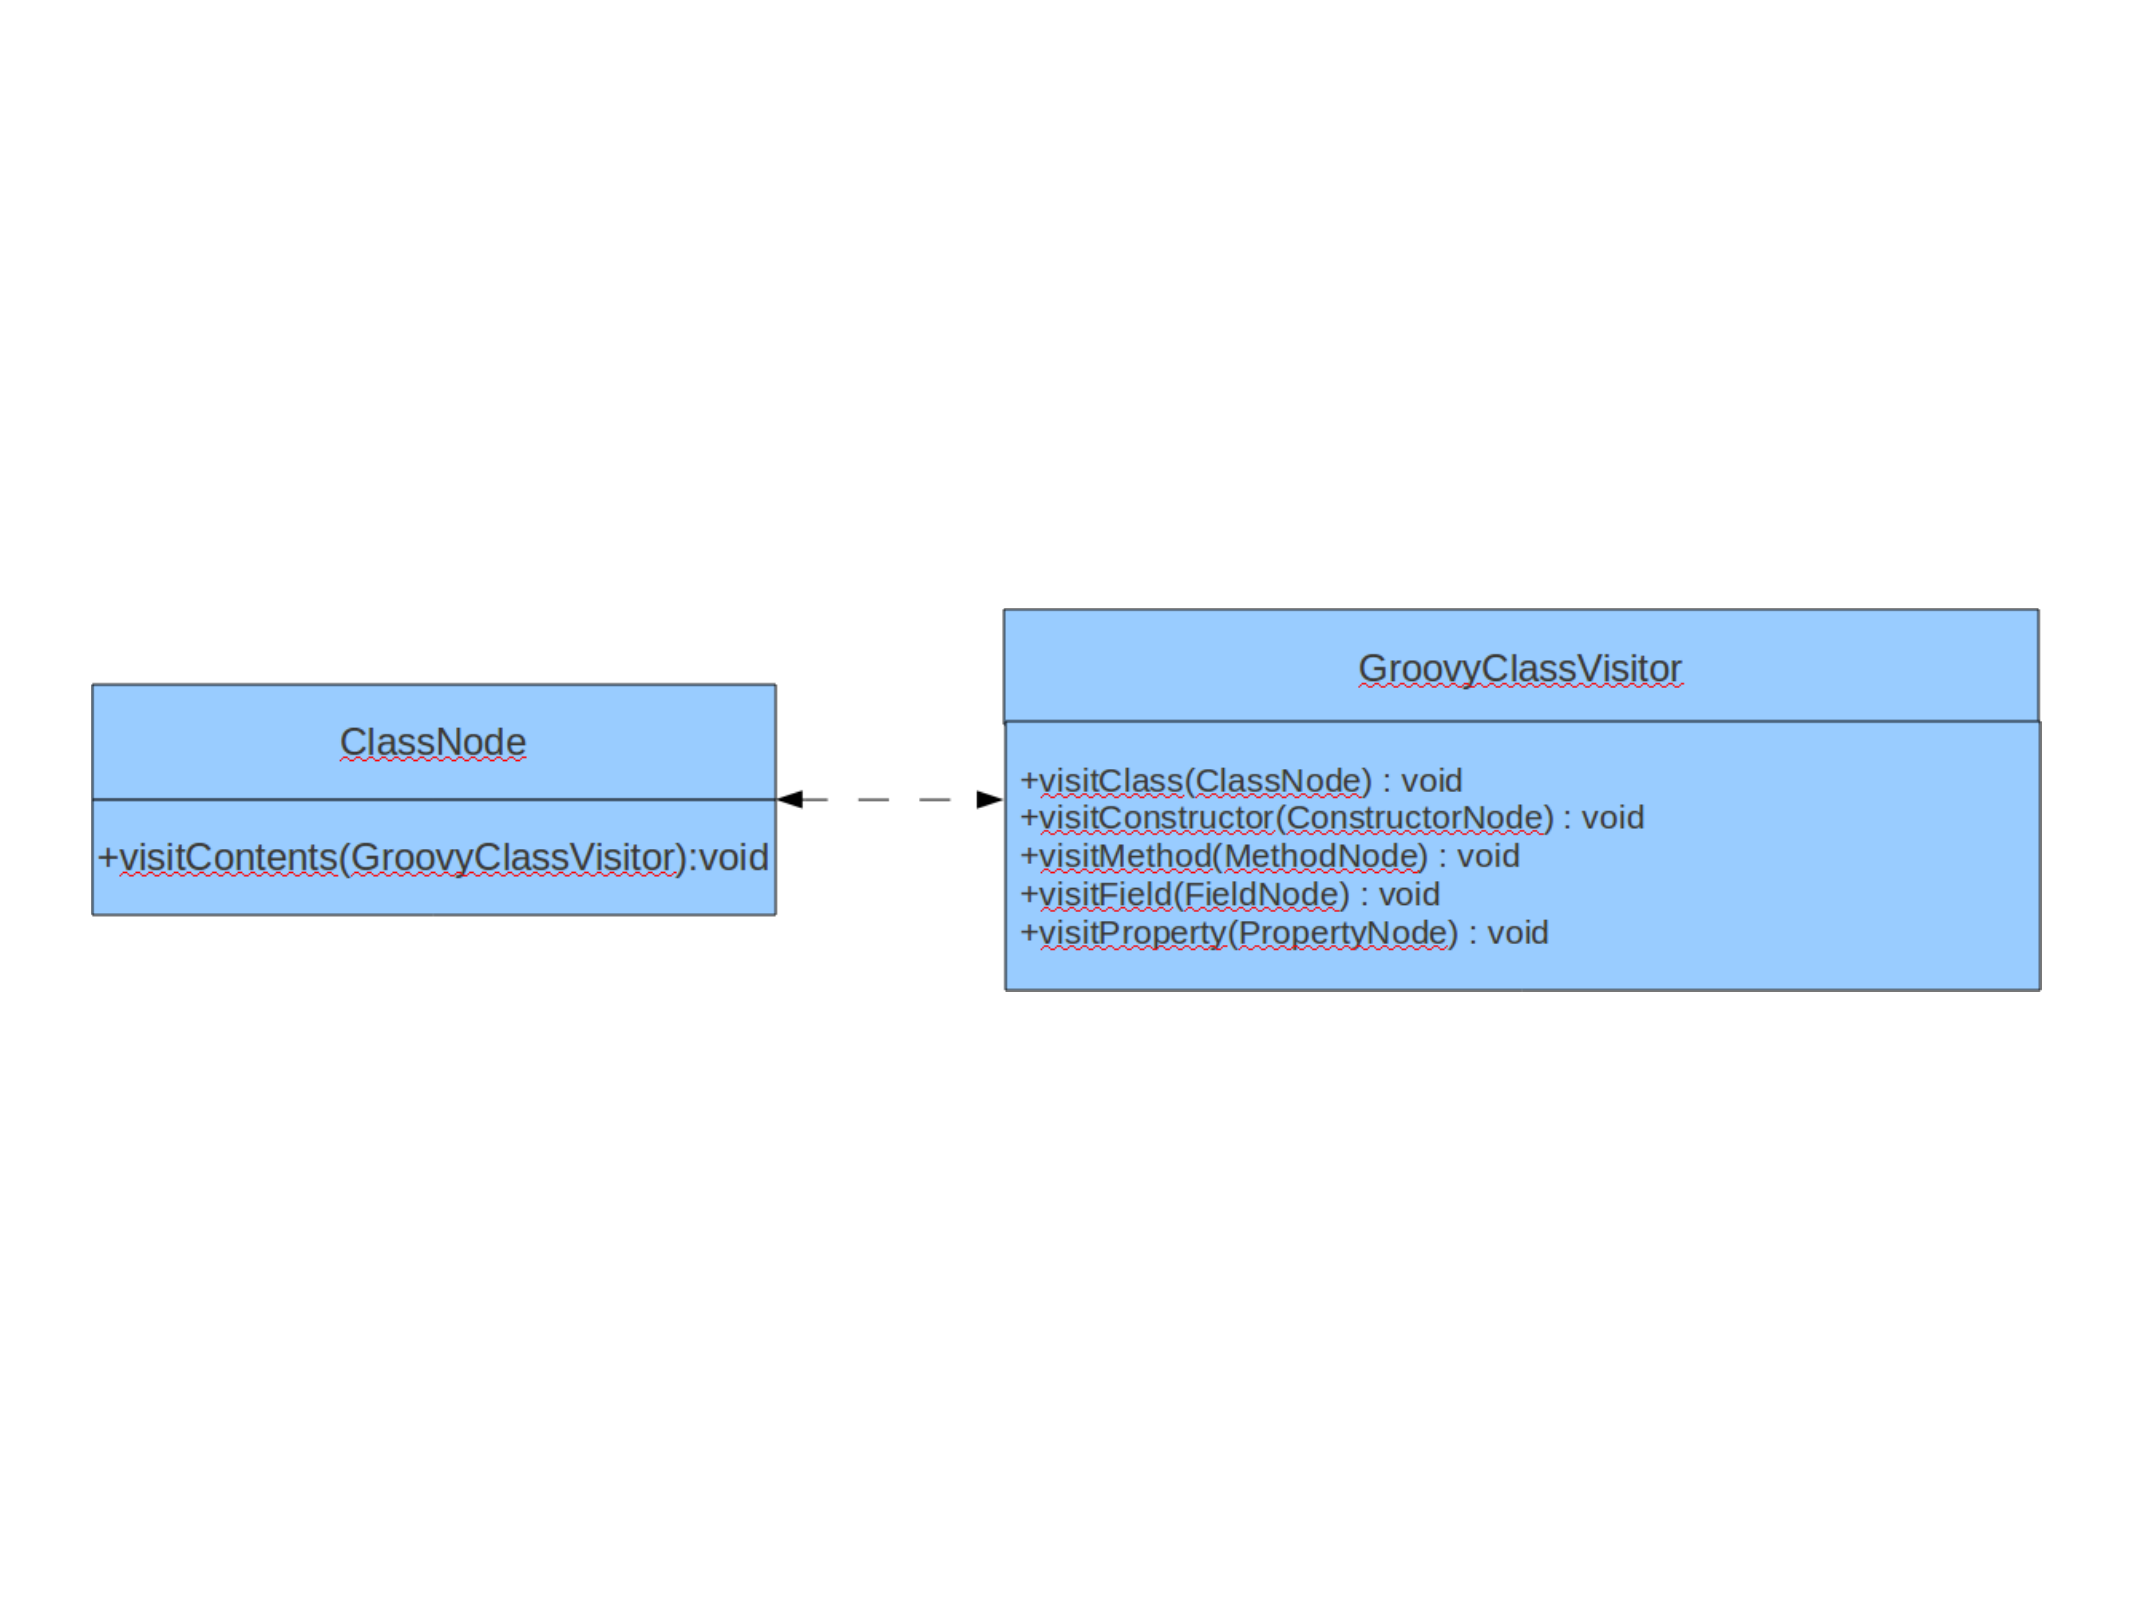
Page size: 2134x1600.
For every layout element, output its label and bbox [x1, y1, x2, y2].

picture [91, 608, 2042, 992]
